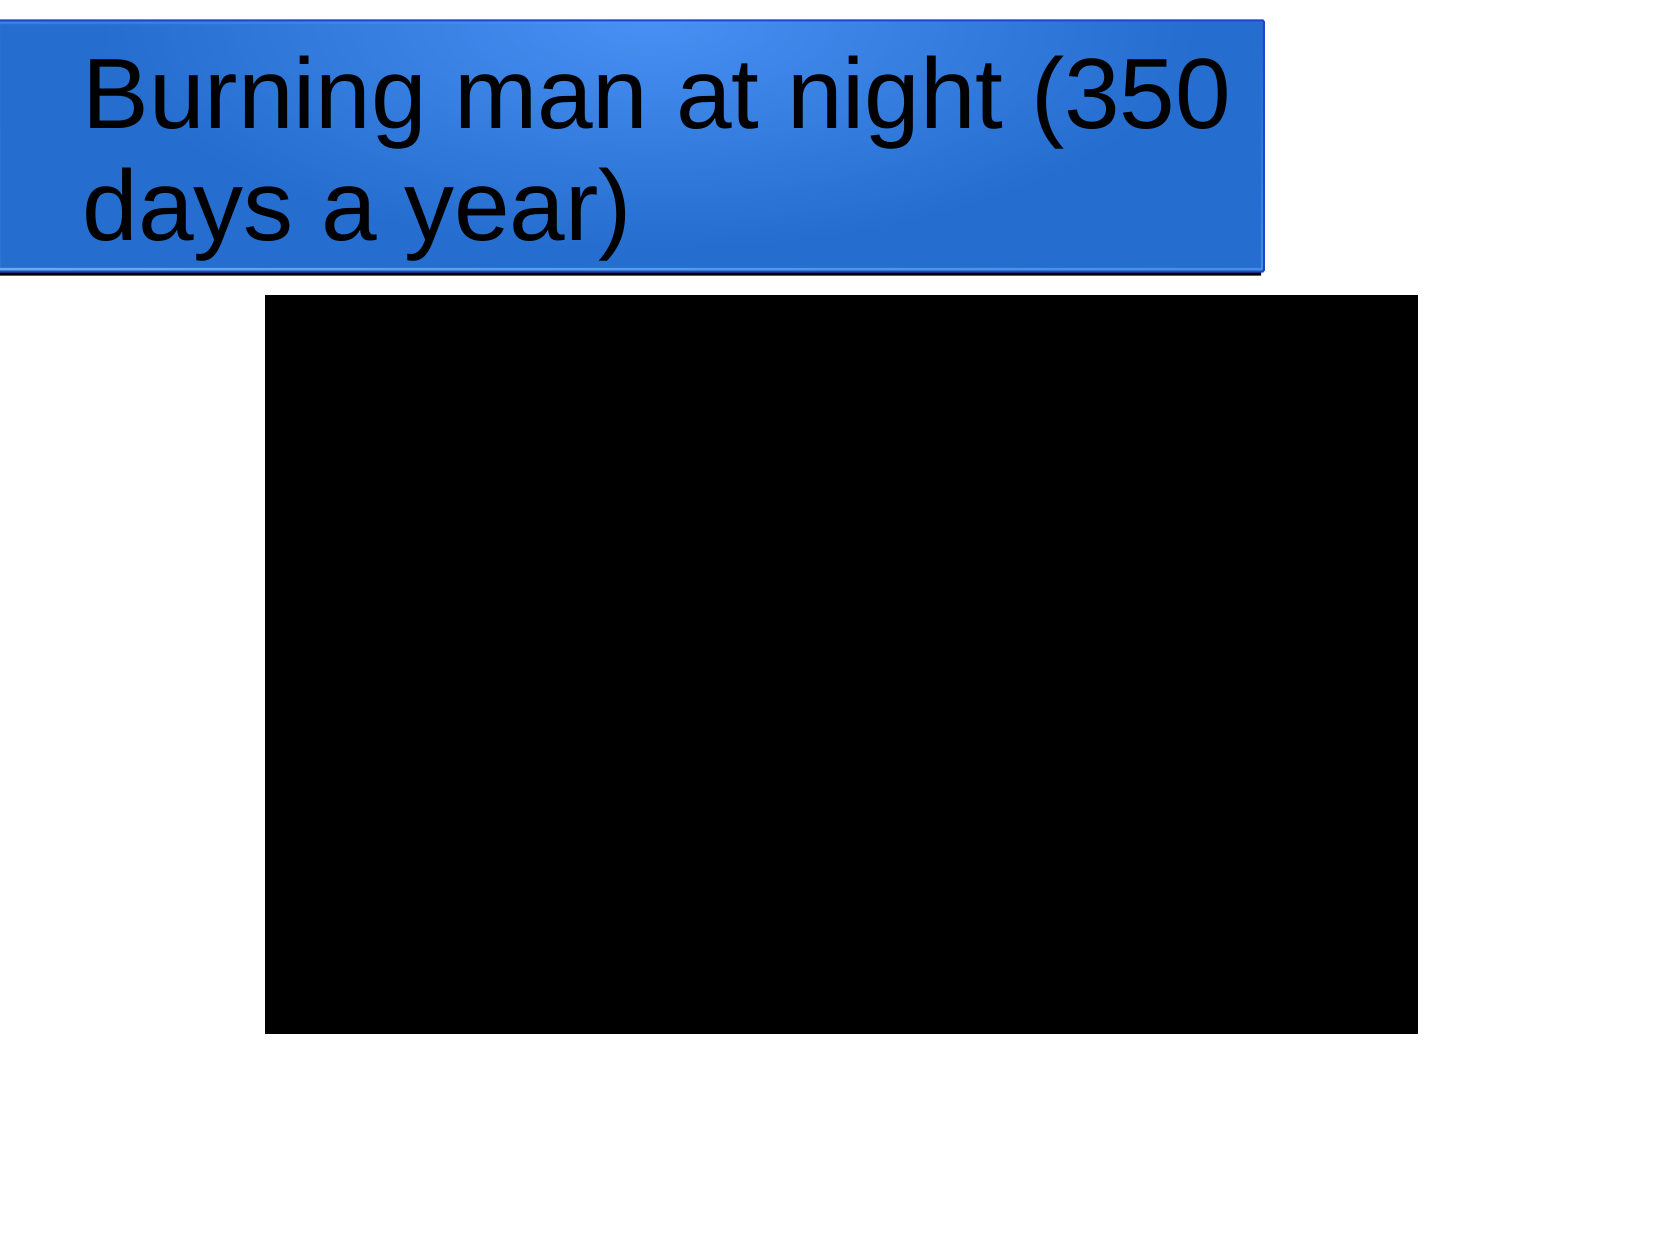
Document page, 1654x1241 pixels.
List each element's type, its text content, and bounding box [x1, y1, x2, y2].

text_box [265, 295, 1418, 1034]
title Burning man at night (350 days a year) [82, 37, 1235, 262]
